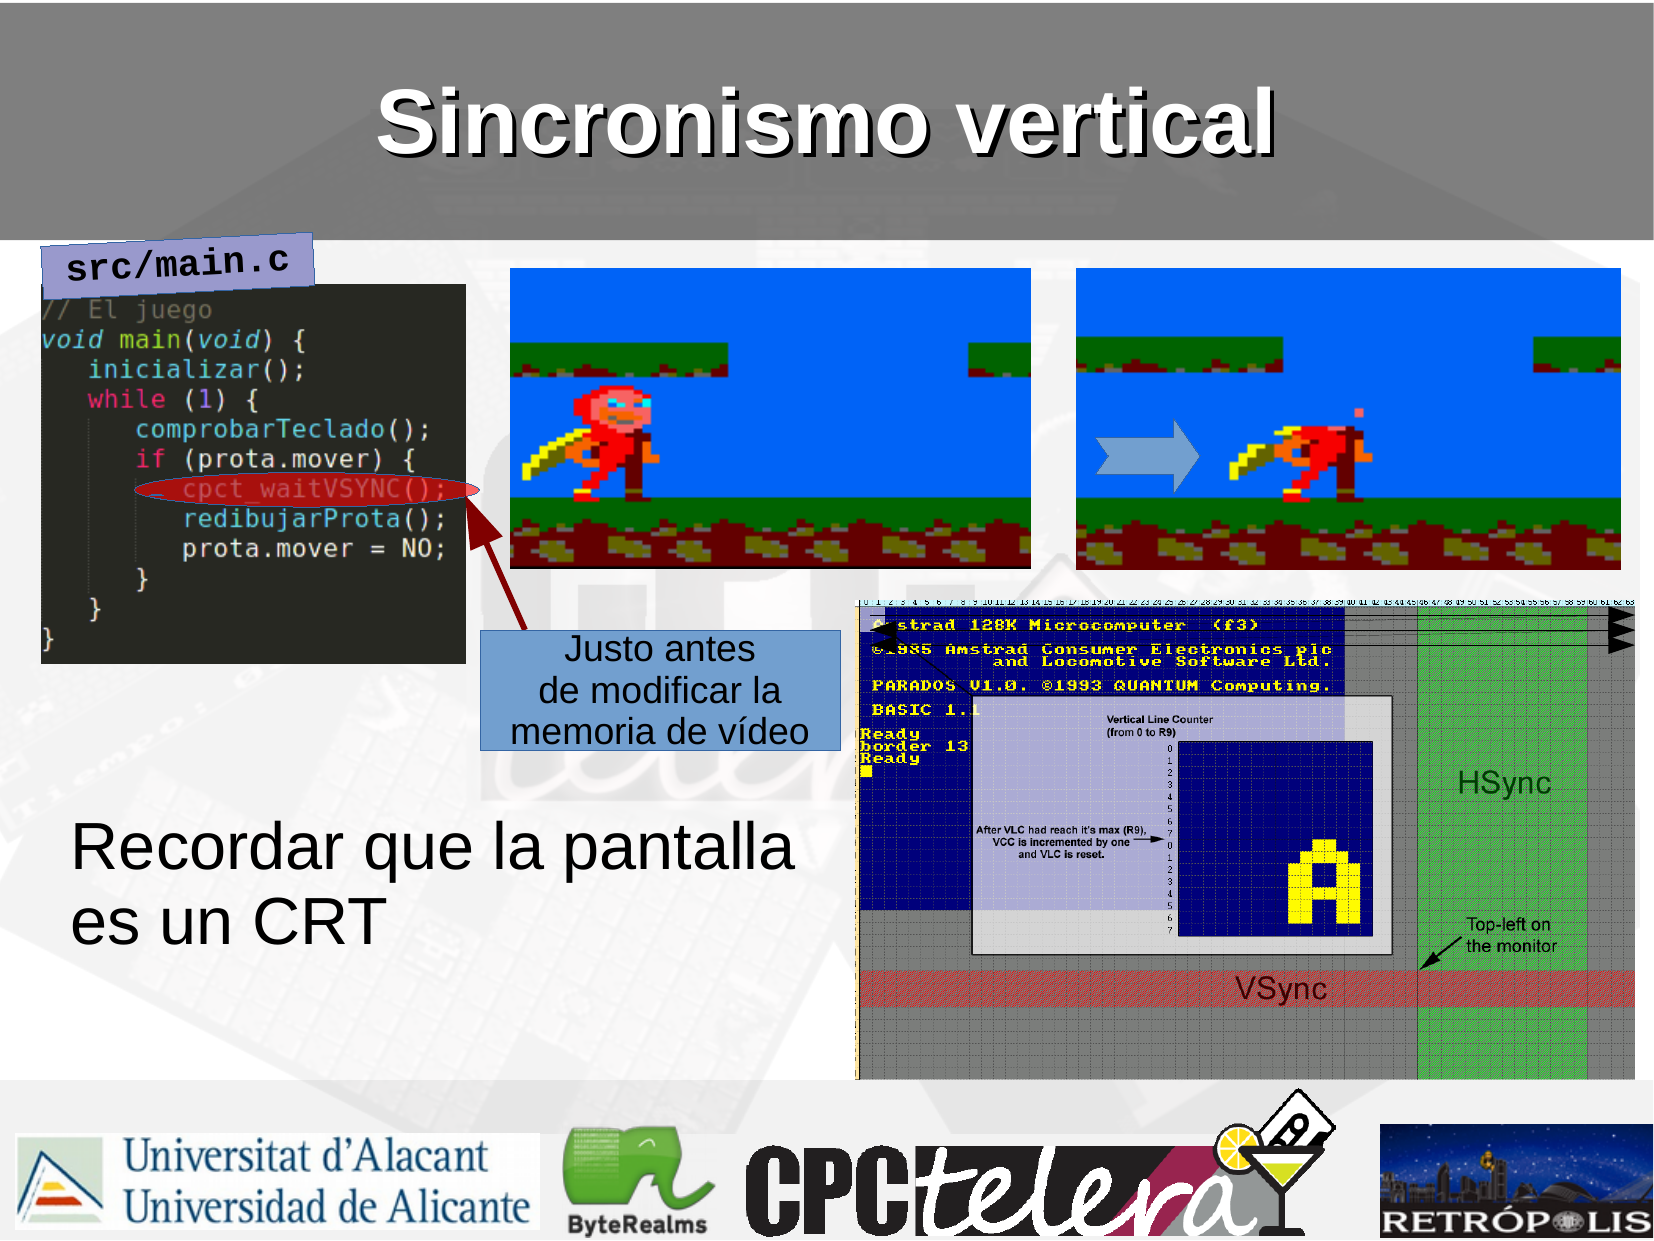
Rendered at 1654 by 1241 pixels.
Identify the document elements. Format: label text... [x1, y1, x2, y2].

picture [0, 241, 1654, 1238]
text_box Justo antes de modificar la memoria de vídeo [480, 630, 841, 751]
list Recordar que la pantalla es un CRT [0, 705, 841, 1006]
title Sincronismo vertical [0, 2, 1654, 241]
text_box [134, 472, 480, 508]
text_box src/main.c [40, 232, 315, 300]
text_box [1095, 418, 1201, 494]
